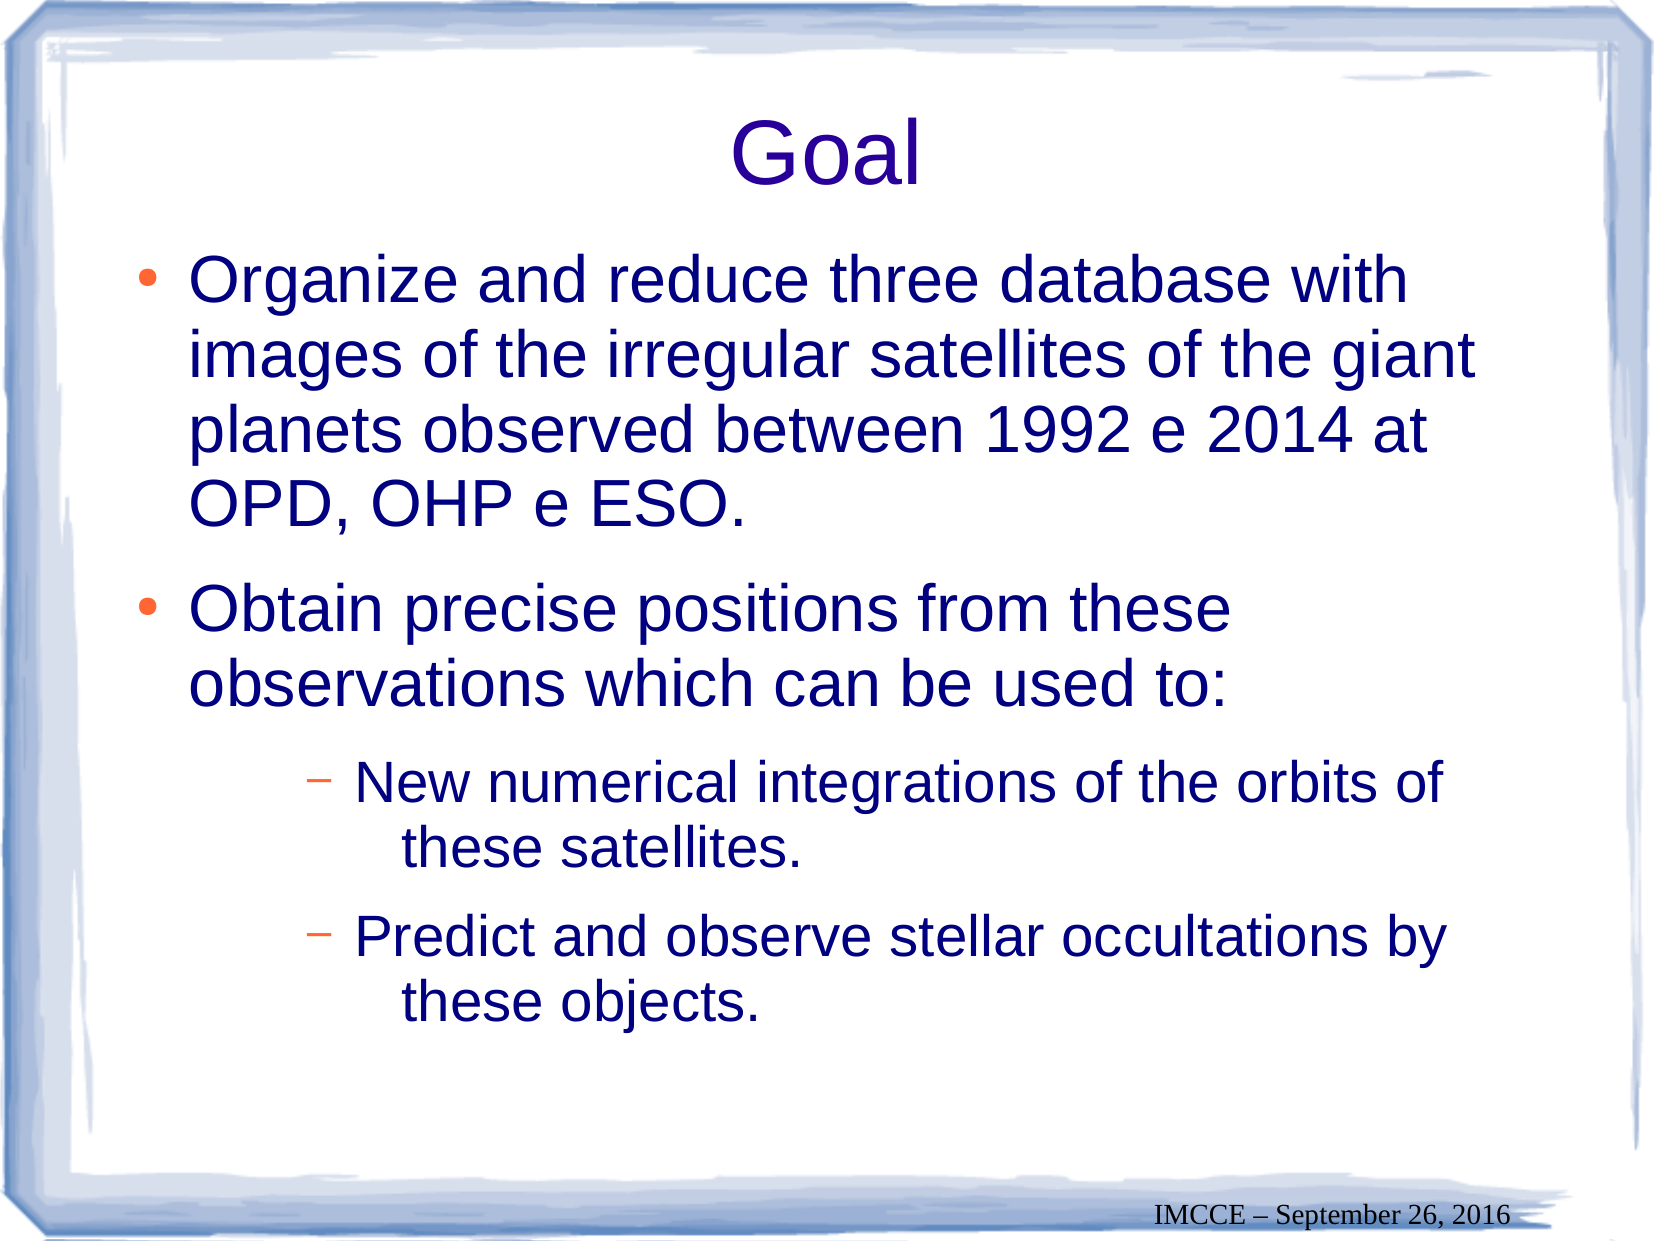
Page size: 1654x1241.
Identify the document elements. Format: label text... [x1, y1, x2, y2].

list Organize and reduce three database with images of the irregular satellites of the giant planets observed between 1992 e 2014 at OPD, OHP e ESO. Obtain precise positions from these observations which can be used to: New numerical integrations of the orbits of these satellites. Predict and observe stellar occultations by these objects. [118, 242, 1571, 1154]
picture [0, 0, 1654, 1241]
title Goal [82, 49, 1571, 257]
